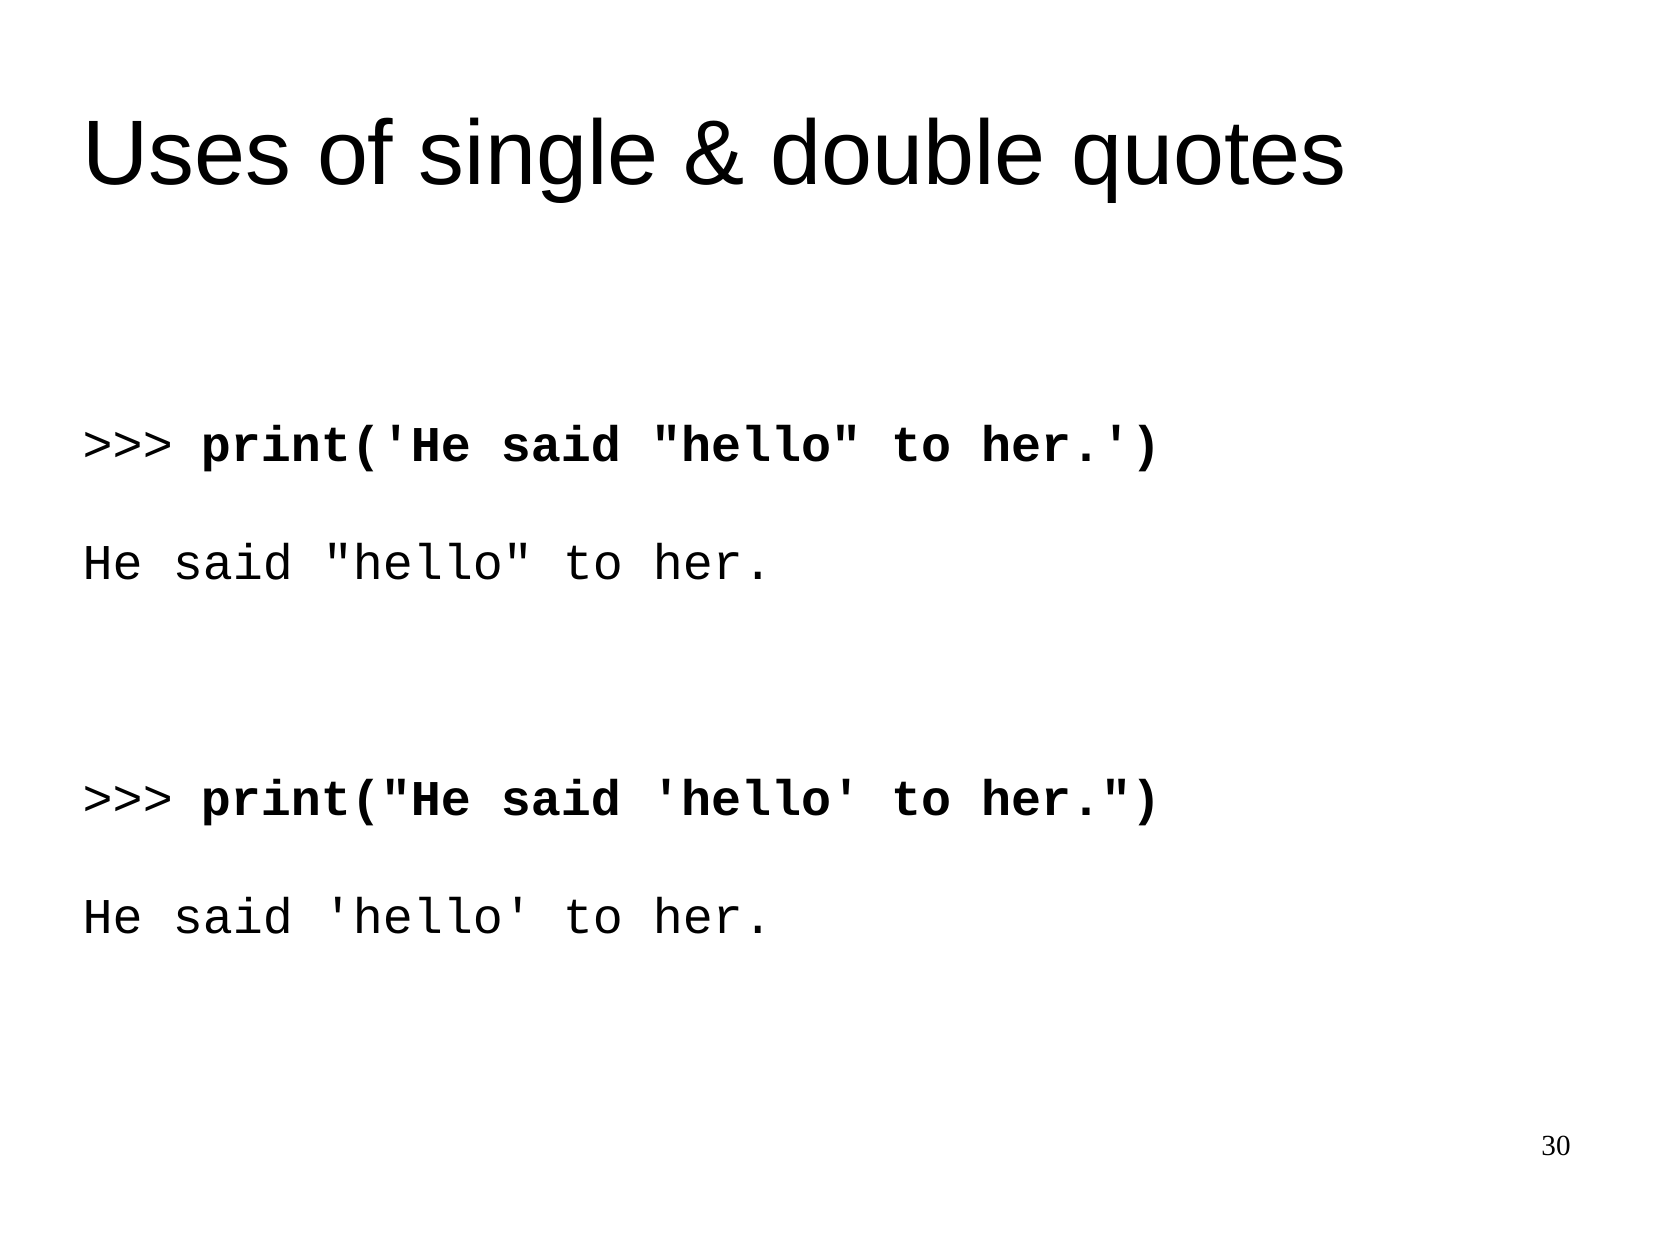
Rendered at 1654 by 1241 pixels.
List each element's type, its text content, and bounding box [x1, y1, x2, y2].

text_box print("He said 'hello' to her.") [195, 768, 1168, 837]
text_box >>> [76, 413, 179, 483]
text_box print('He said "hello" to her.') [195, 413, 1168, 483]
text_box He said "hello" to her. [76, 531, 780, 601]
text_box He said 'hello' to her. [76, 886, 780, 955]
title Uses of single & double quotes [82, 49, 1571, 257]
text_box >>> [76, 768, 179, 837]
